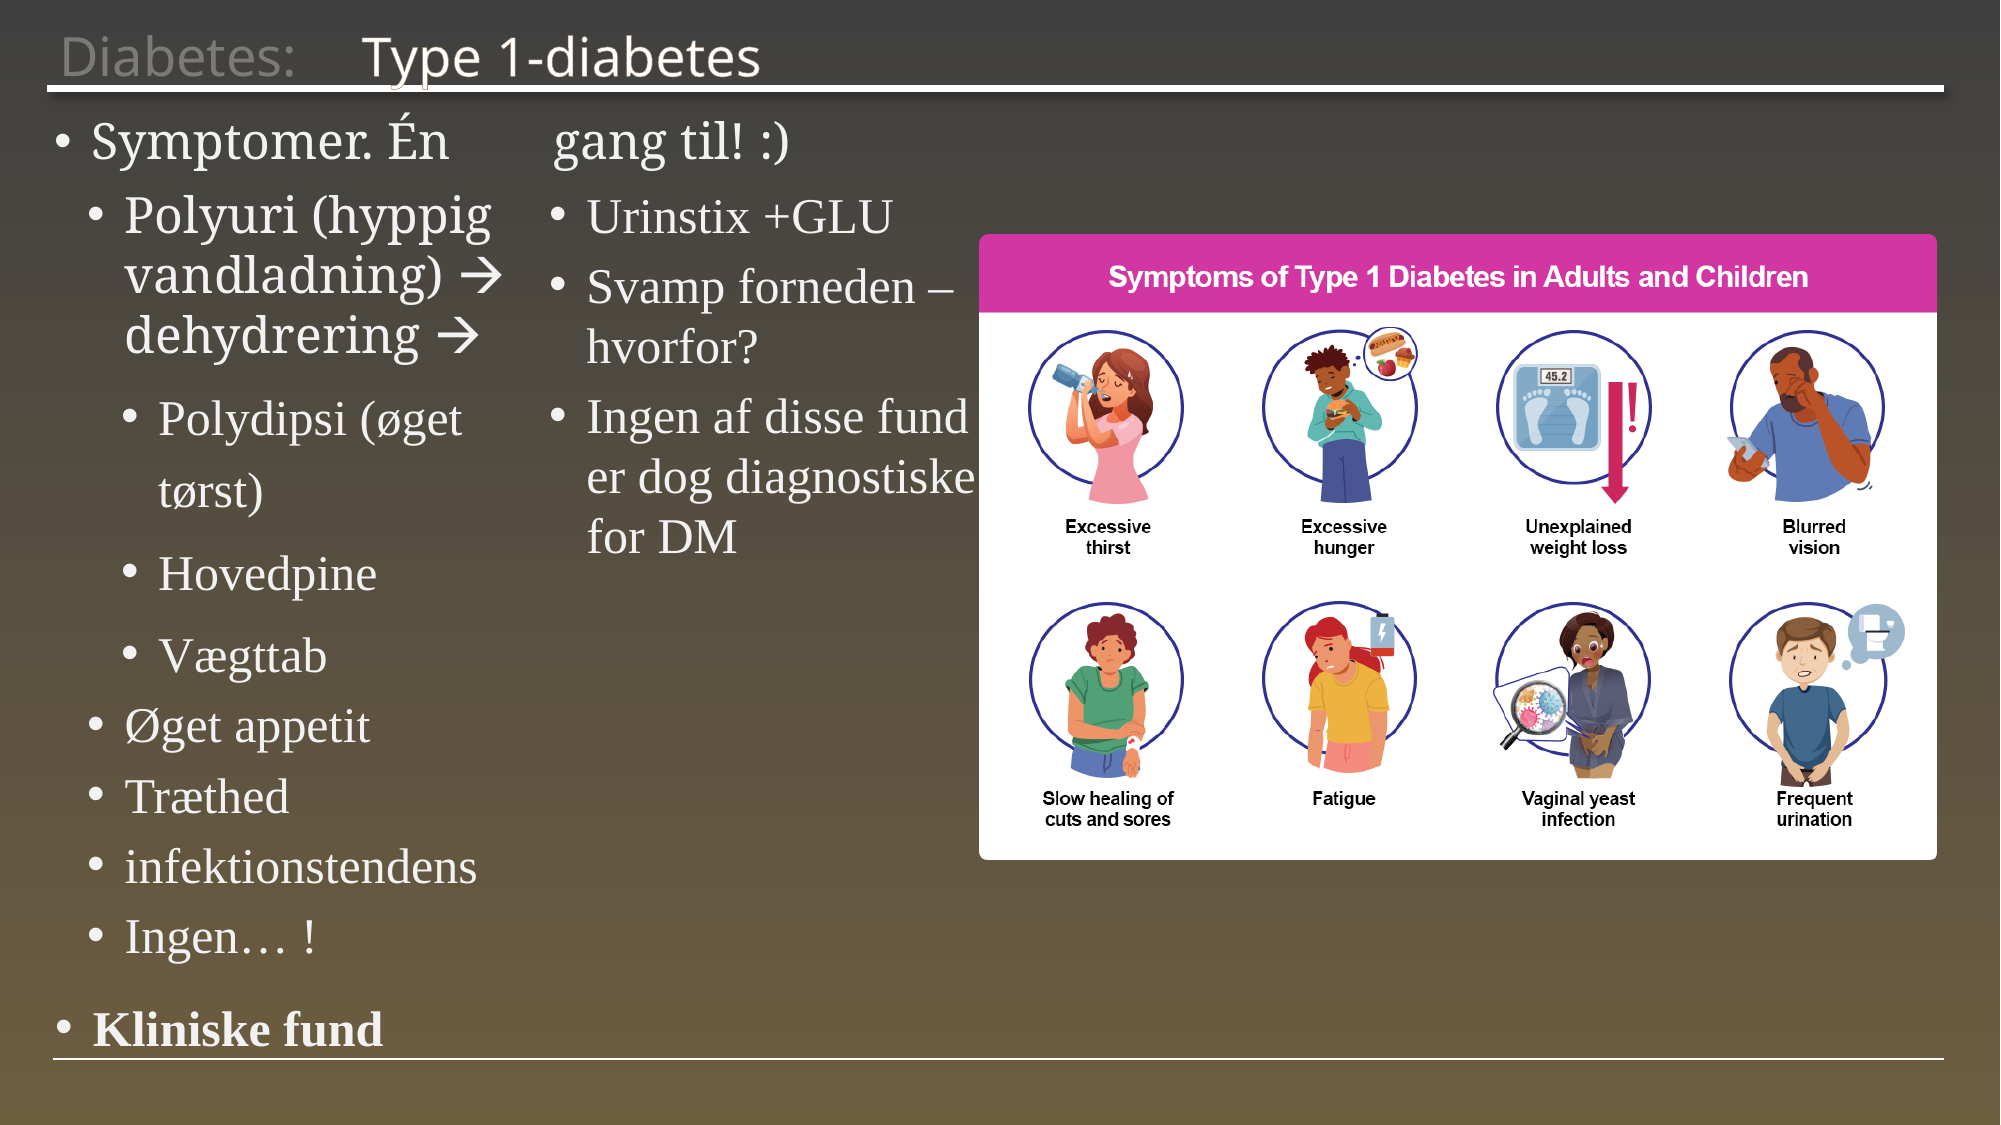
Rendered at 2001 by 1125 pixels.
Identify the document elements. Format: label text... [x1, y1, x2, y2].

text_box Polyuri (hyppig vandladning)  dehydrering  Polydipsi (øget tørst) Hovedpine Vægttab Øget appetit Træthed infektionstendens Ingen… ! Kliniske fund Urinstix +GLU Svamp forneden – hvorfor? Ingen af disse fund er dog diagnostiske for DM [55, 183, 980, 1063]
list Symptomer. Én gang til! :) [54, 97, 978, 195]
subtitle Type 1-diabetes [362, 29, 1415, 89]
picture [980, 234, 1937, 860]
title Diabetes: [59, 29, 362, 89]
